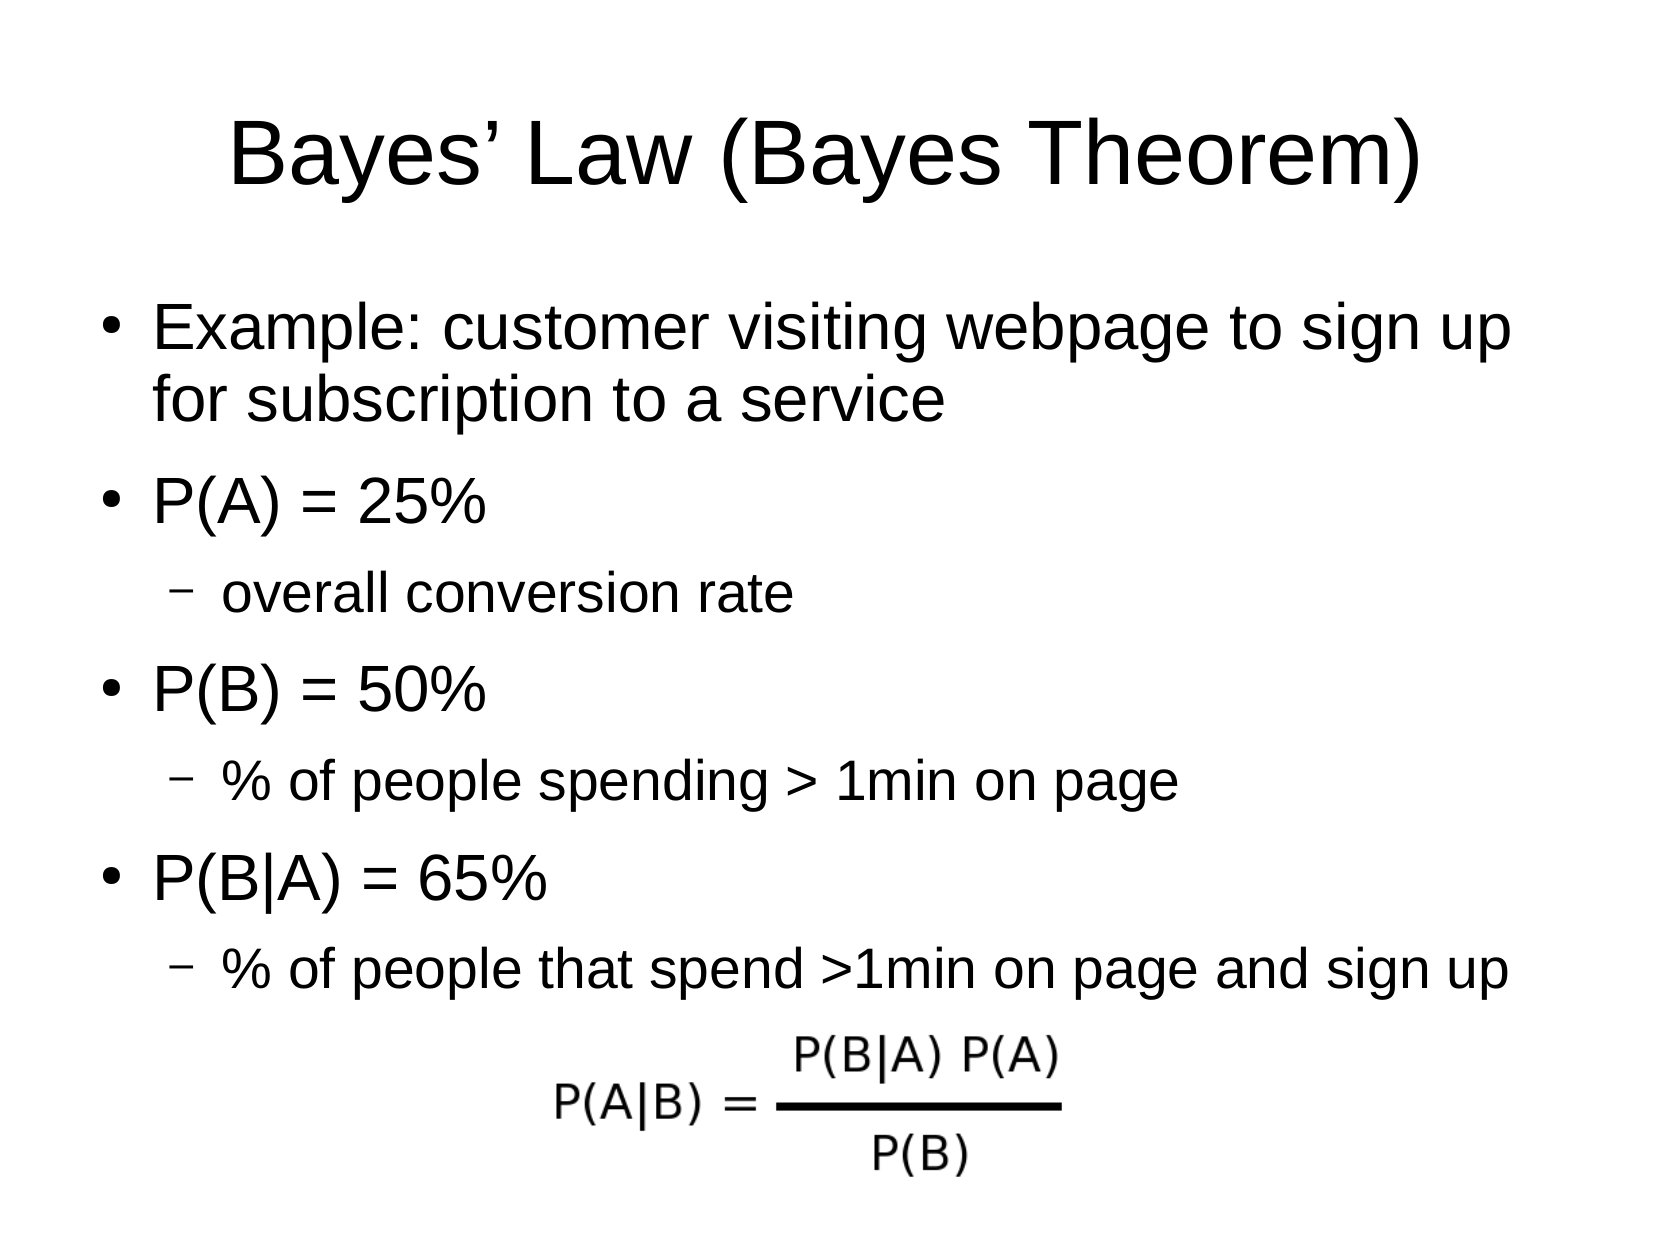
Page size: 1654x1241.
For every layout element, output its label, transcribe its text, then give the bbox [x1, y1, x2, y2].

list Example: customer visiting webpage to sign up for subscription to a service P(A) = 25% overall conversion rate P(B) = 50% % of people spending > 1min on page P(B|A) = 65% % of people that spend >1min on page and sign up [82, 290, 1571, 1010]
title Bayes’ Law (Bayes Theorem) [82, 49, 1571, 257]
picture [540, 1001, 1081, 1199]
